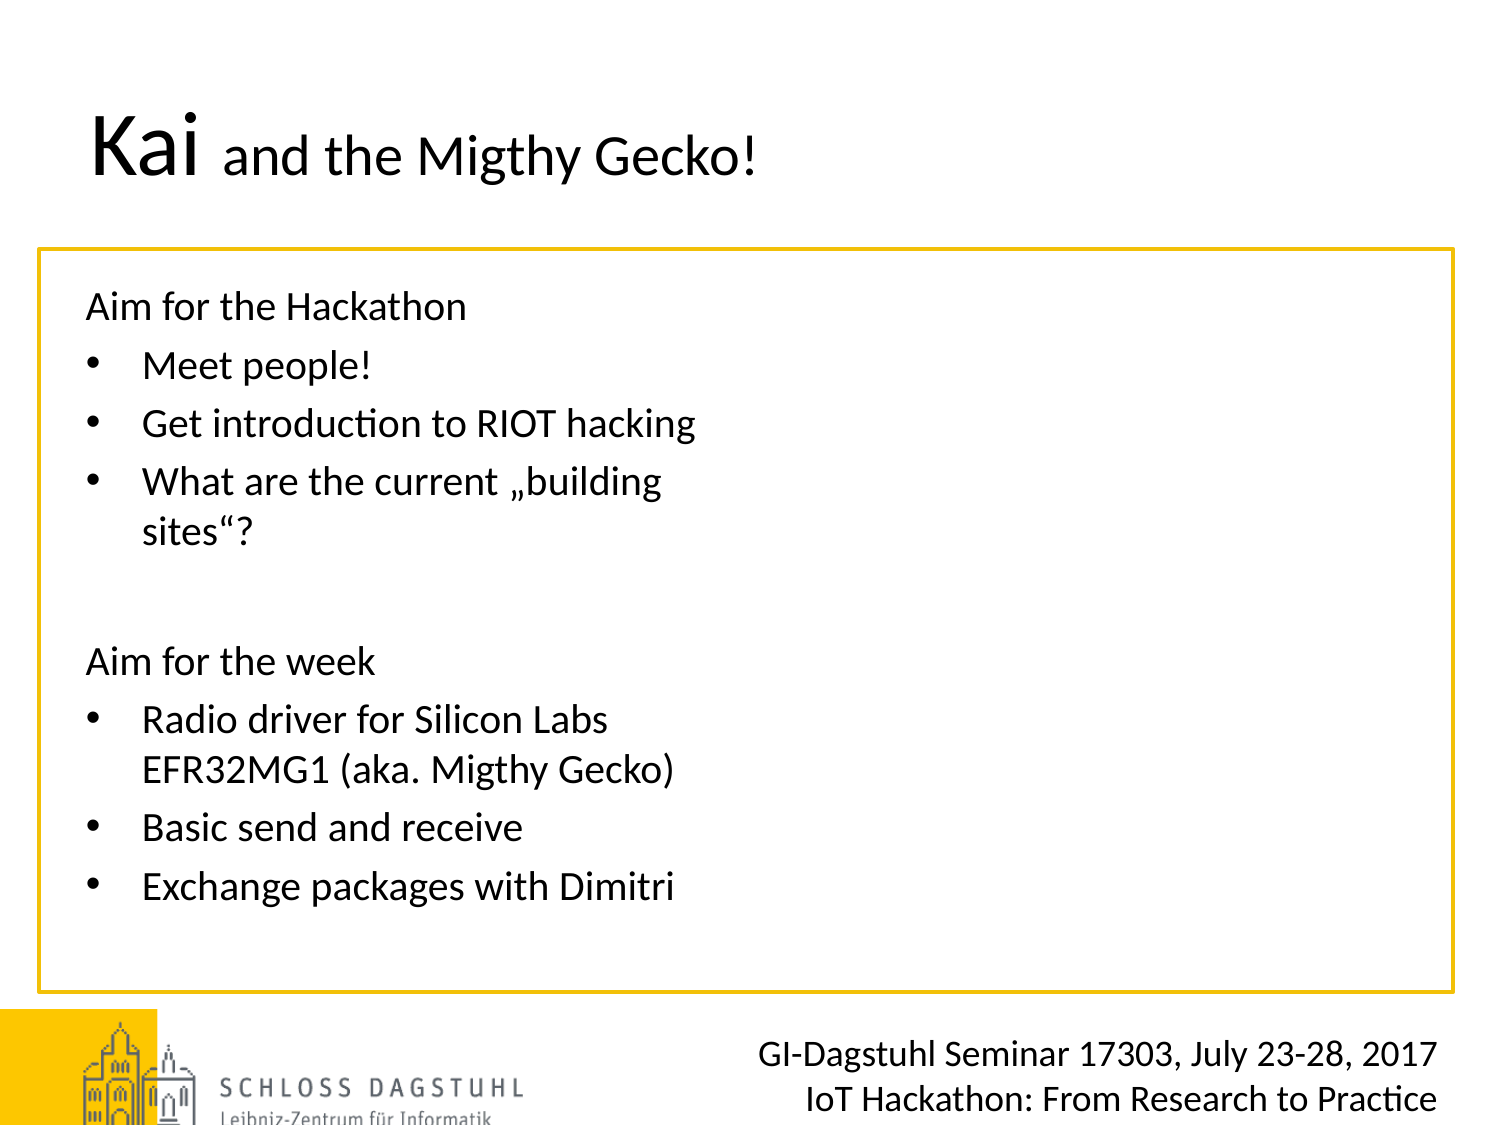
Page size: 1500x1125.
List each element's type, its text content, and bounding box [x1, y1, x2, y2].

text_box GI-Dagstuhl Seminar 17303, July 23-28, 2017 IoT Hackathon: From Research to Practice [559, 1021, 1454, 1125]
text_box Aim for the Hackathon Meet people! Get introduction to RIOT hacking What are the current „building sites“? [70, 271, 752, 615]
picture [0, 1009, 523, 1125]
text_box Aim for the week Radio driver for Silicon Labs EFR32MG1 (aka. Migthy Gecko) Basic send and receive Exchange packages with Dimitri [70, 625, 752, 969]
title Kai and the Migthy Gecko! [75, 45, 856, 233]
